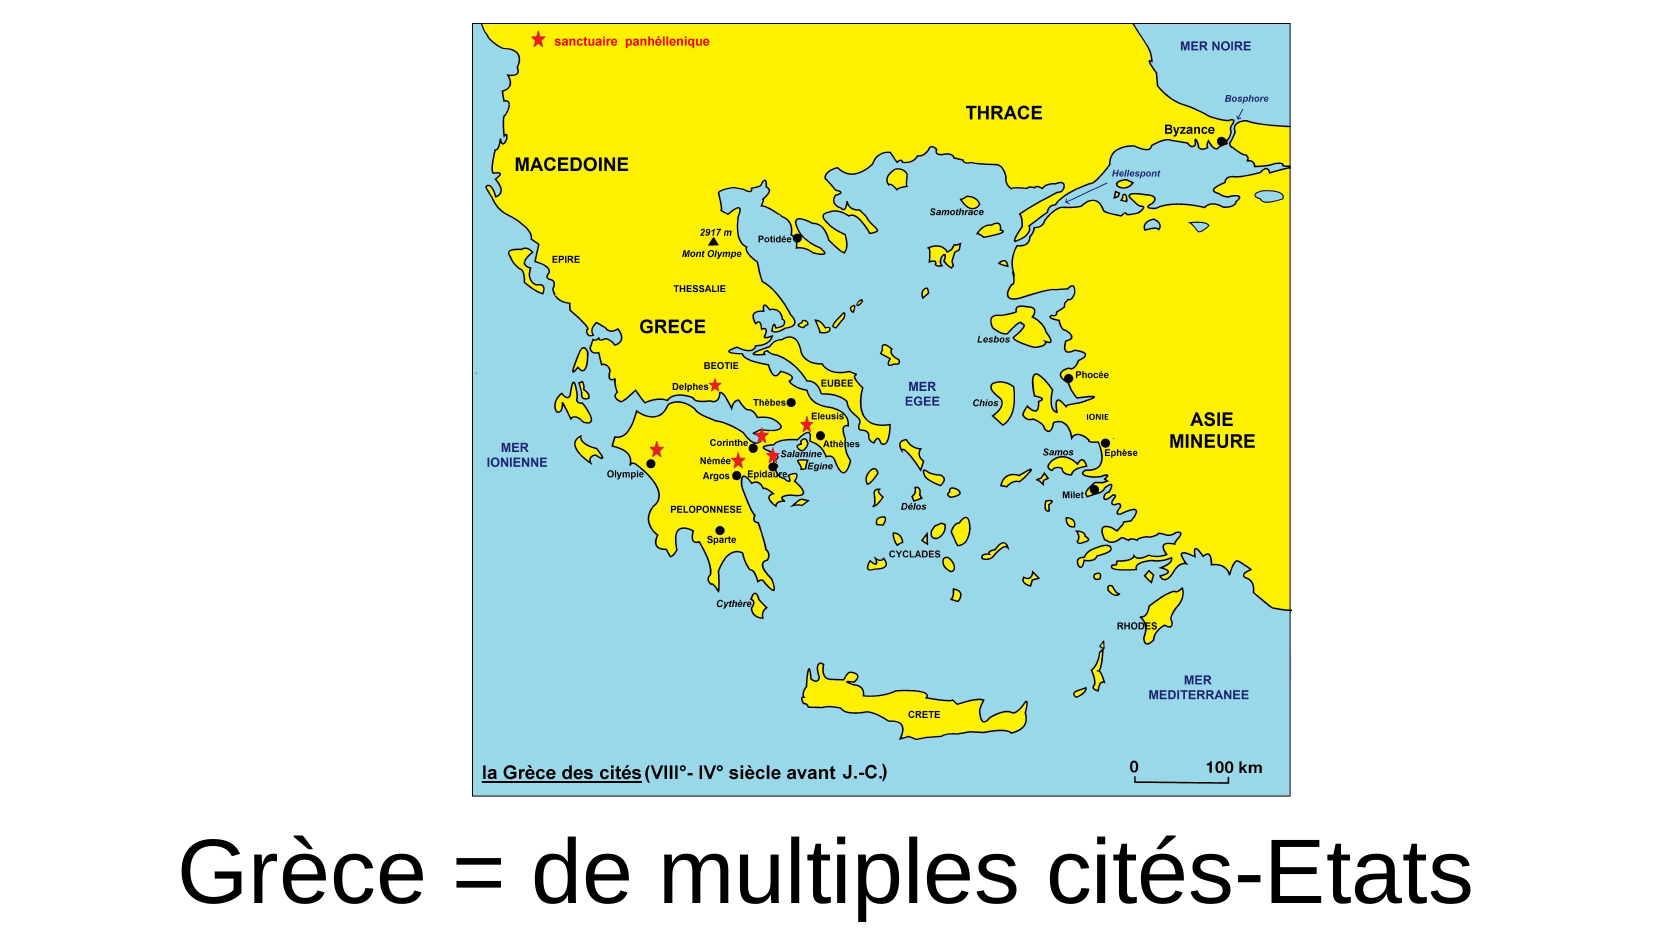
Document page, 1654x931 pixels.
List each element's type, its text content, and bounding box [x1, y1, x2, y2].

text_box Grèce = de multiples cités-Etats [0, 812, 1654, 931]
picture [472, 23, 1292, 798]
